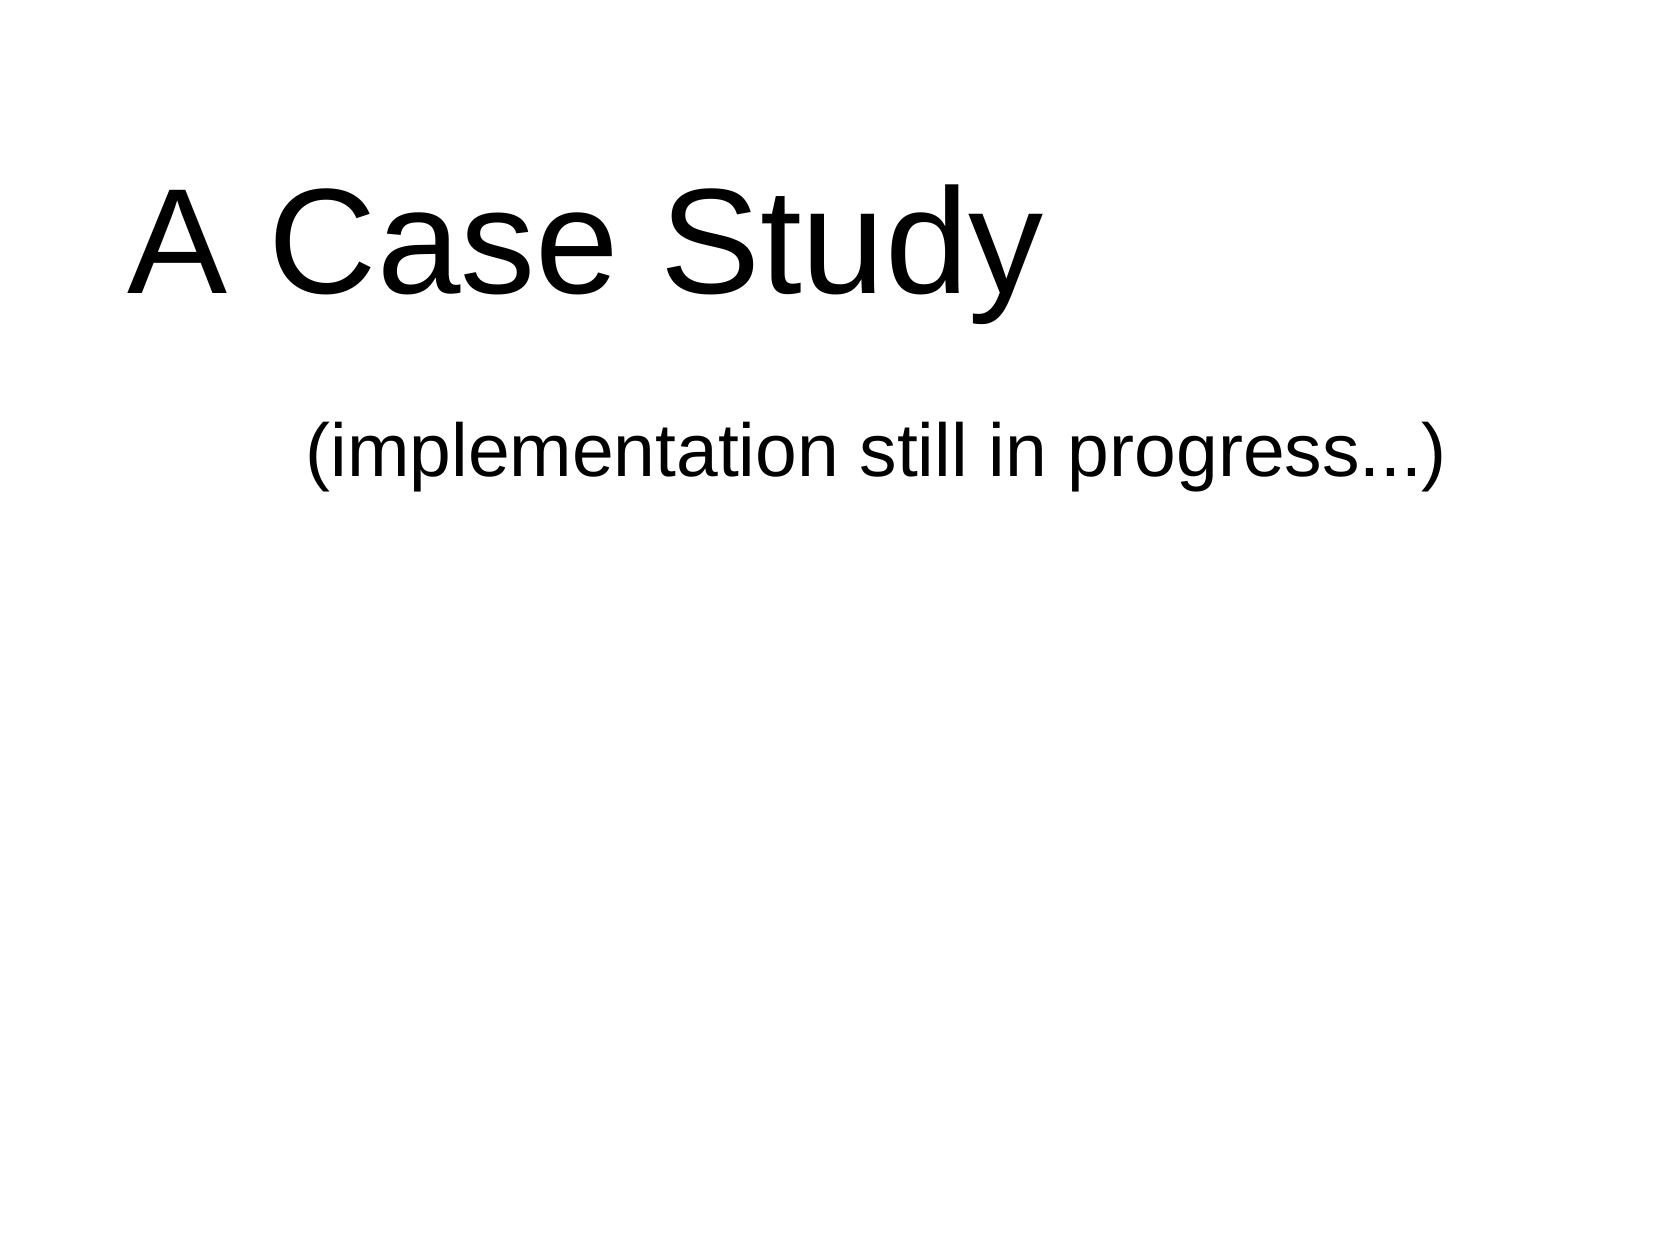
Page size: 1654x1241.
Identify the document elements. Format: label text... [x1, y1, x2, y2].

text_box A Case Study (implementation still in progress...) [112, 150, 1463, 501]
